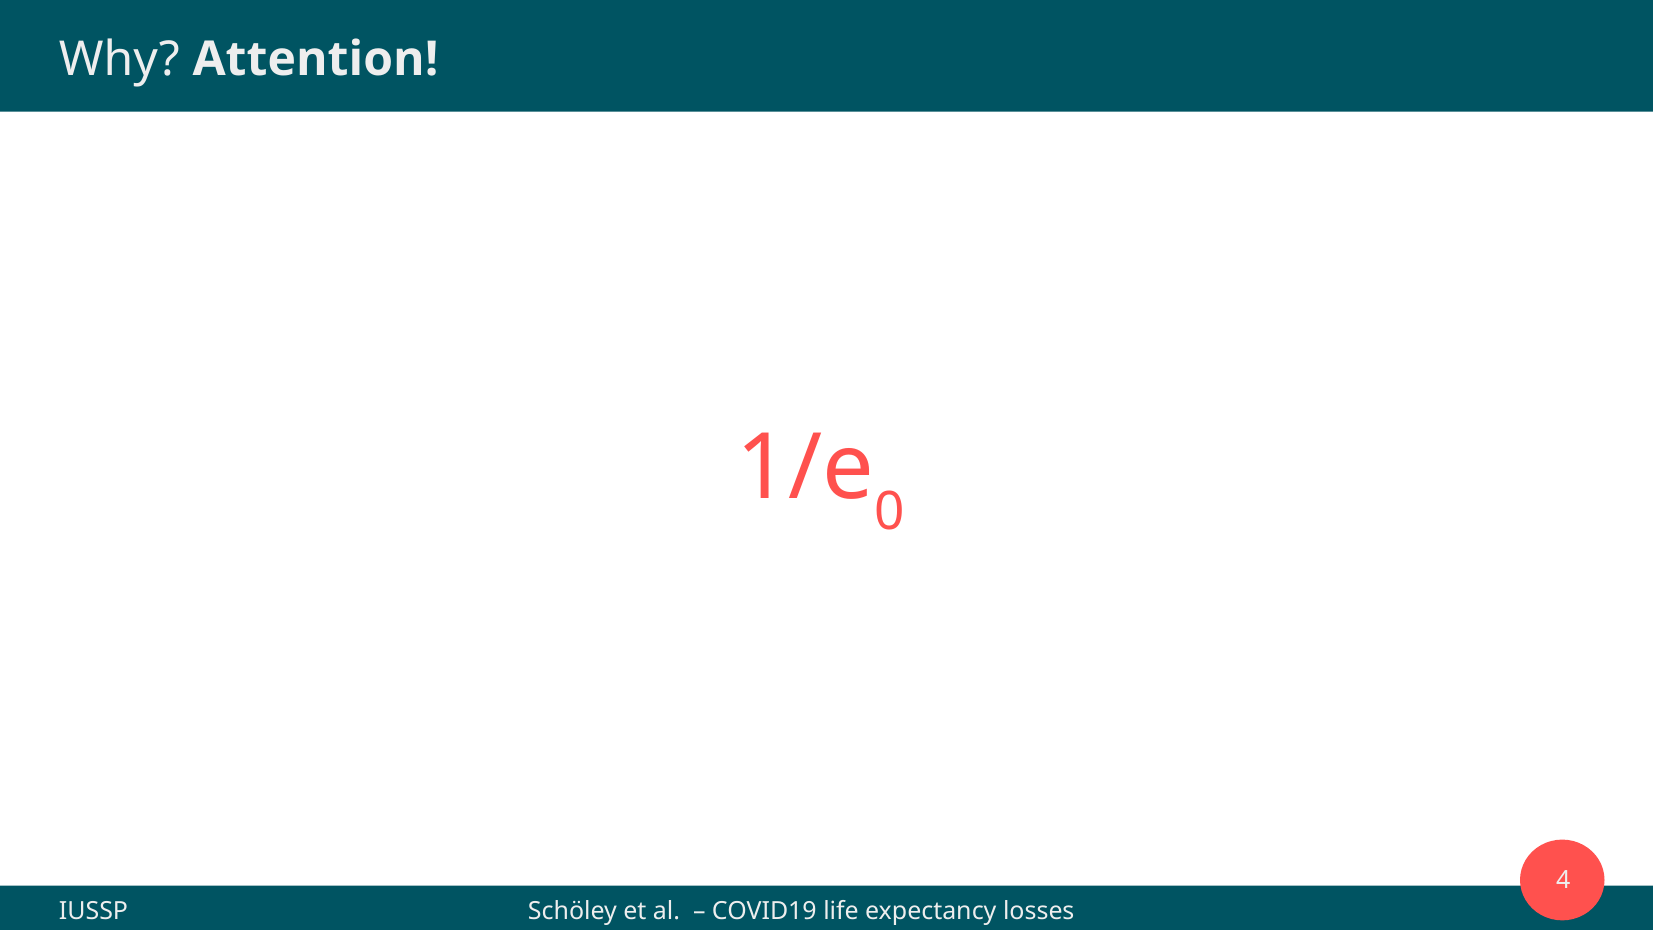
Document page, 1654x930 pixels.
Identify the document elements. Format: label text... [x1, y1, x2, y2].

title Why? Attention! [58, 0, 1594, 117]
text_box 1/e0 [721, 393, 932, 537]
